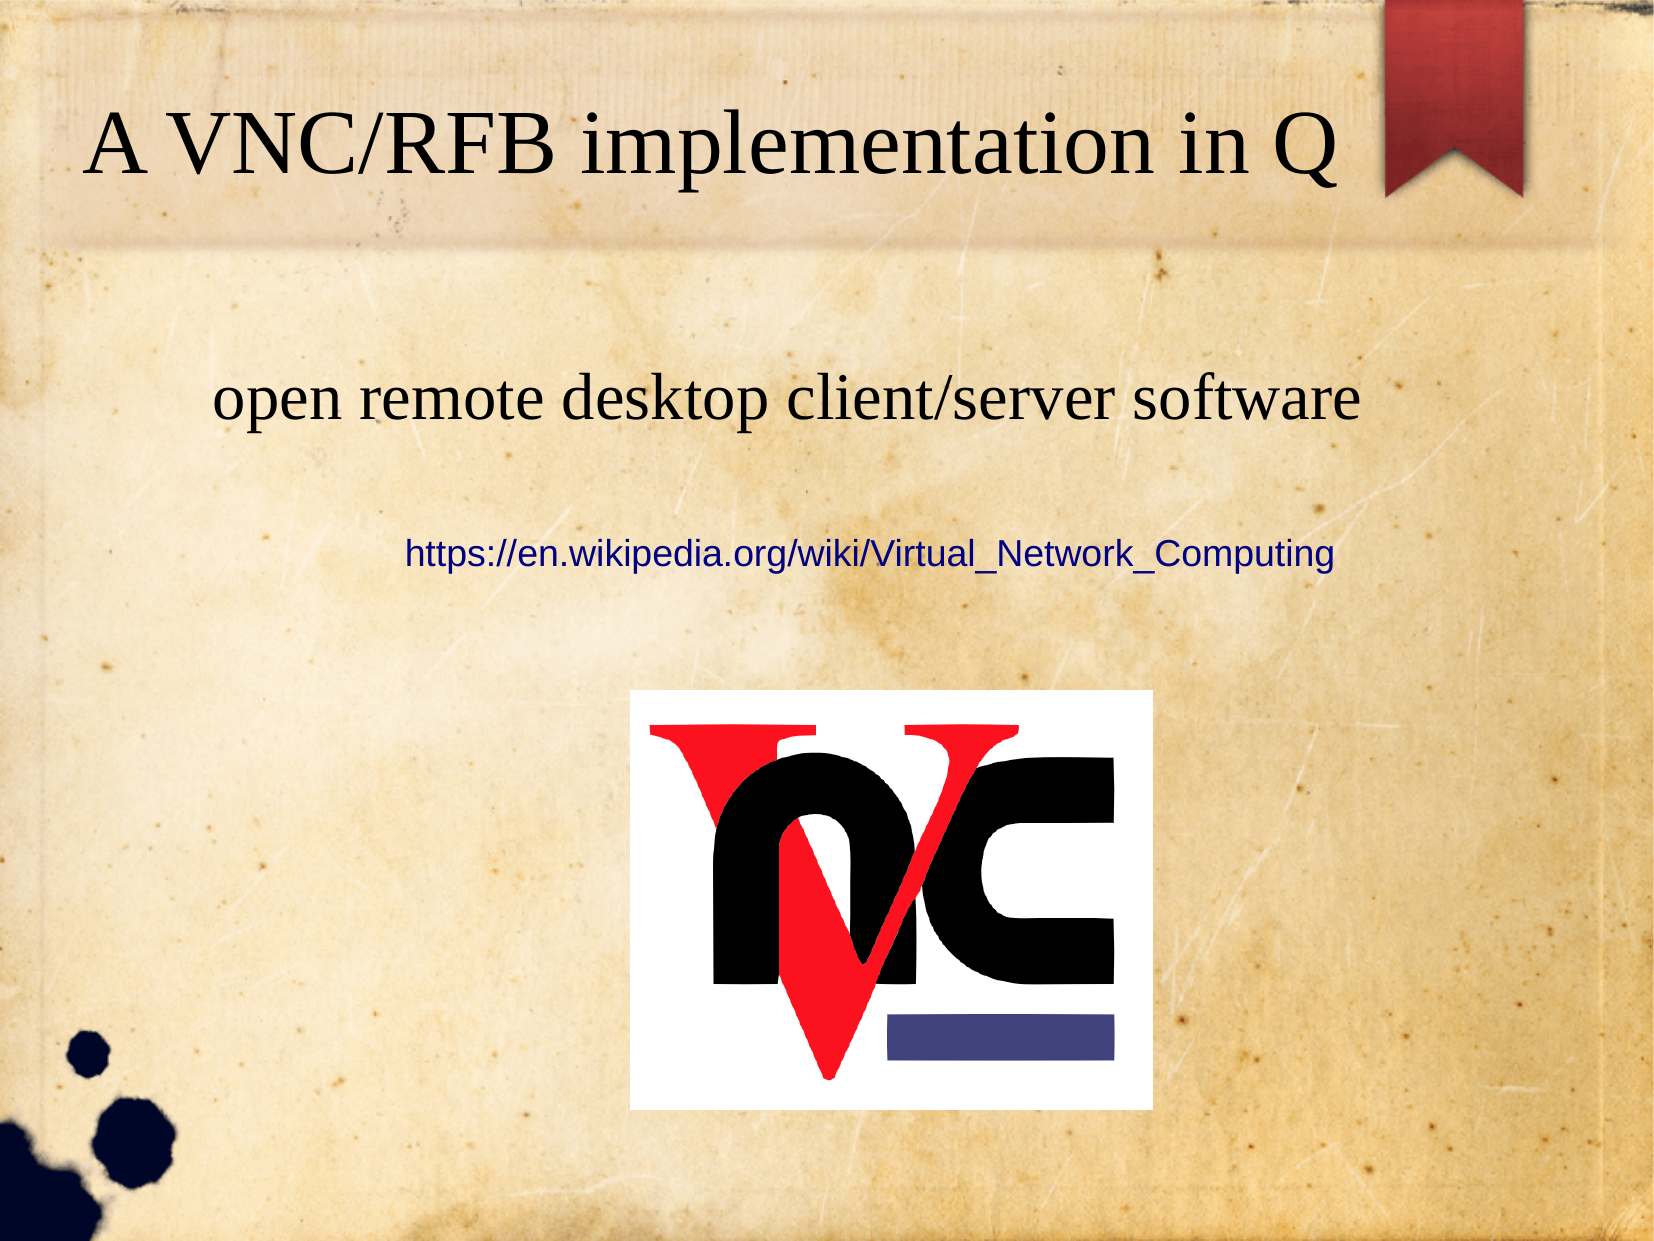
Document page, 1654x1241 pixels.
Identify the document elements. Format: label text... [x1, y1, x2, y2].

text_box https://en.wikipedia.org/wiki/Virtual_Network_Computing [390, 525, 1351, 582]
picture [0, 0, 1654, 1241]
title A VNC/RFB implementation in Q [82, 49, 1347, 237]
list open remote desktop client/server software [142, 360, 1366, 690]
